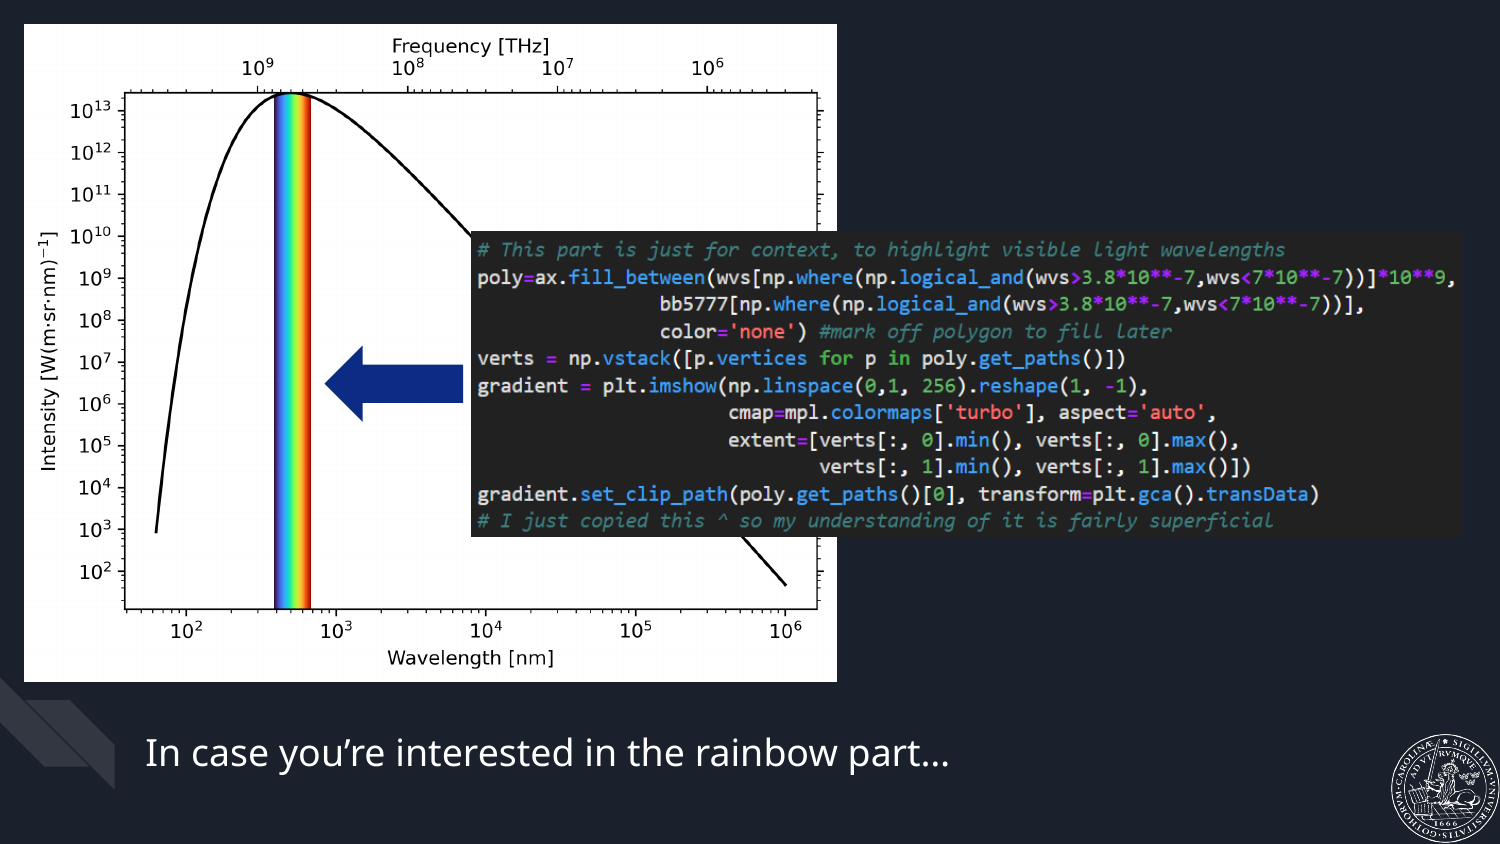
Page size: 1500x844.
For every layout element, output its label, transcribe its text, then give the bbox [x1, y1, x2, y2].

picture [24, 24, 1462, 682]
list In case you’re interested in the rainbow part… [130, 701, 1269, 801]
text_box [324, 345, 464, 422]
picture [1382, 724, 1500, 844]
